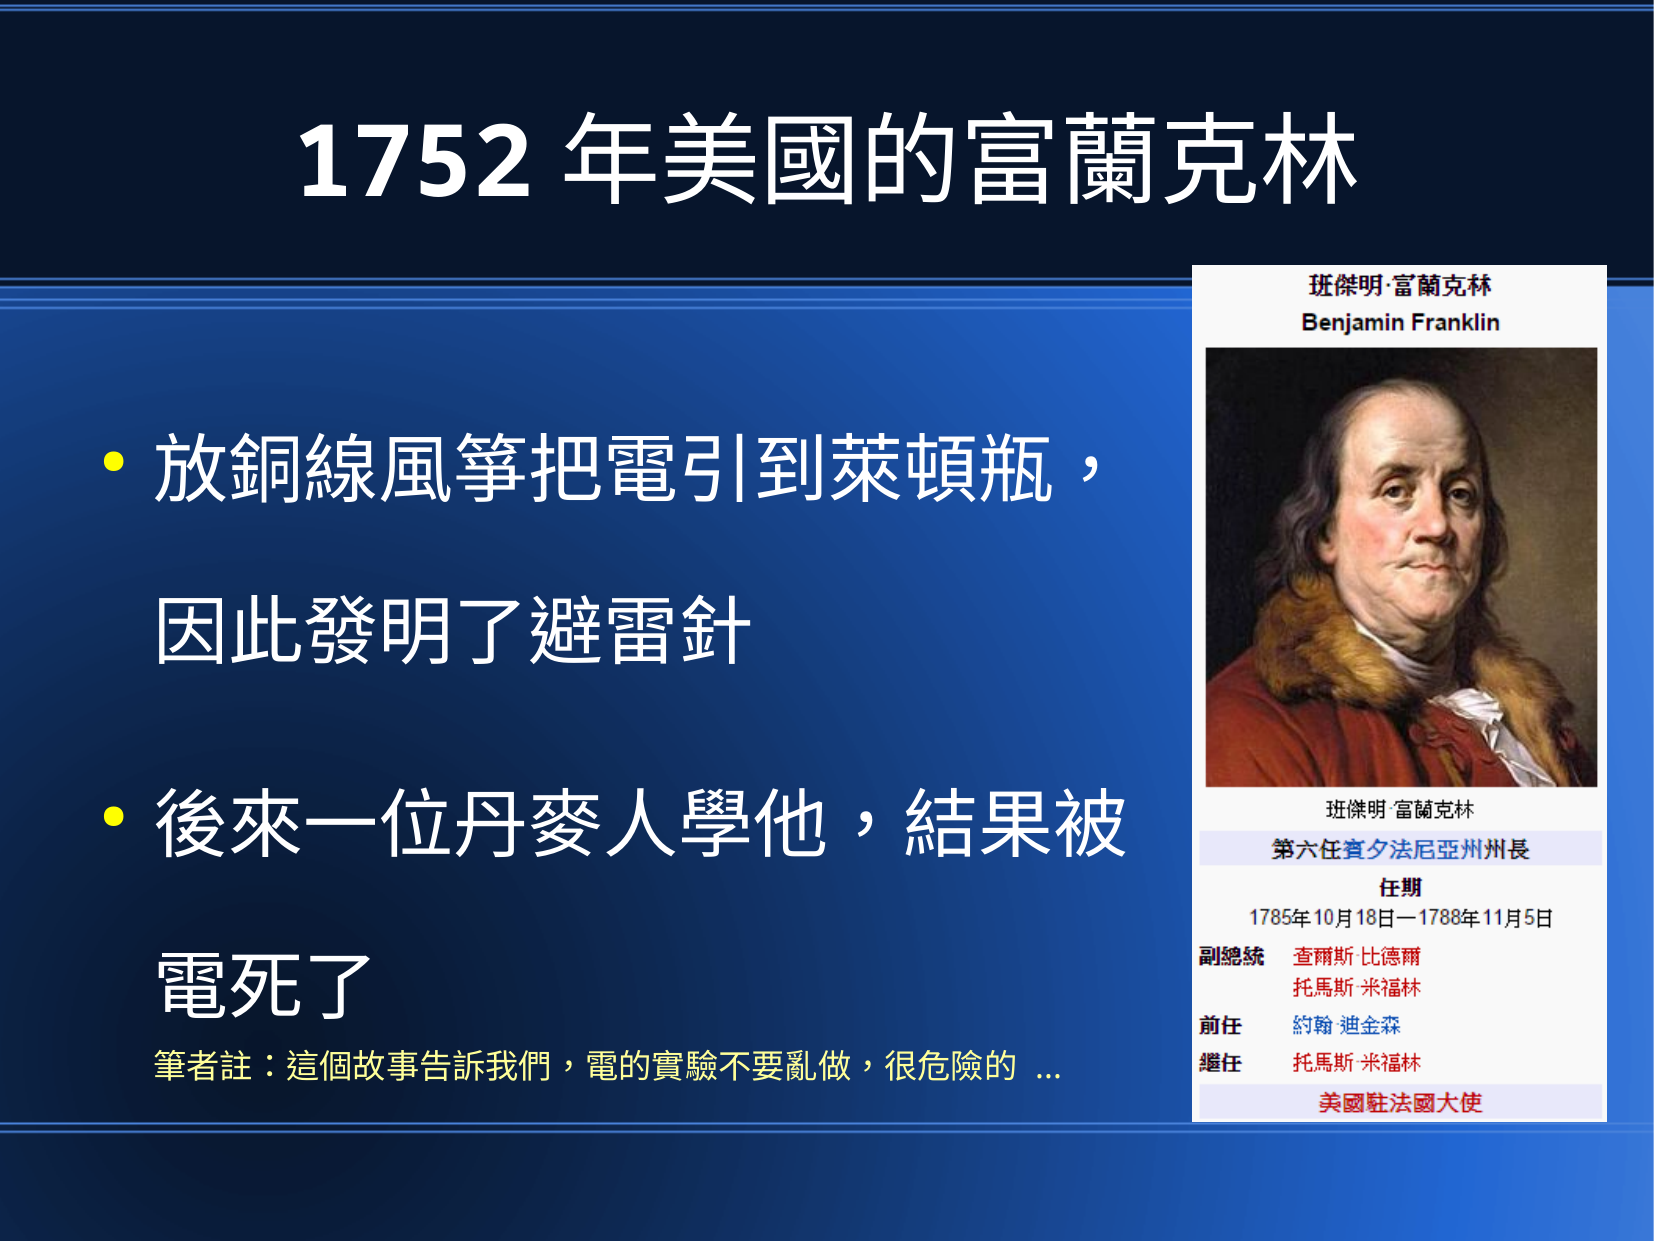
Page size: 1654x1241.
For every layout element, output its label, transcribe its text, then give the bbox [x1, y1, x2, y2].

text_box 筆者註：這個故事告訴我們，電的實驗不要亂做，很危險的 ... [153, 1015, 1087, 1074]
list 放銅線風箏把電引到萊頓瓶，因此發明了避雷針 後來一位丹麥人學他，結果被電死了 [82, 355, 1158, 1241]
title 1752年美國的富蘭克林 [82, 49, 1571, 257]
picture [0, 0, 1654, 1241]
